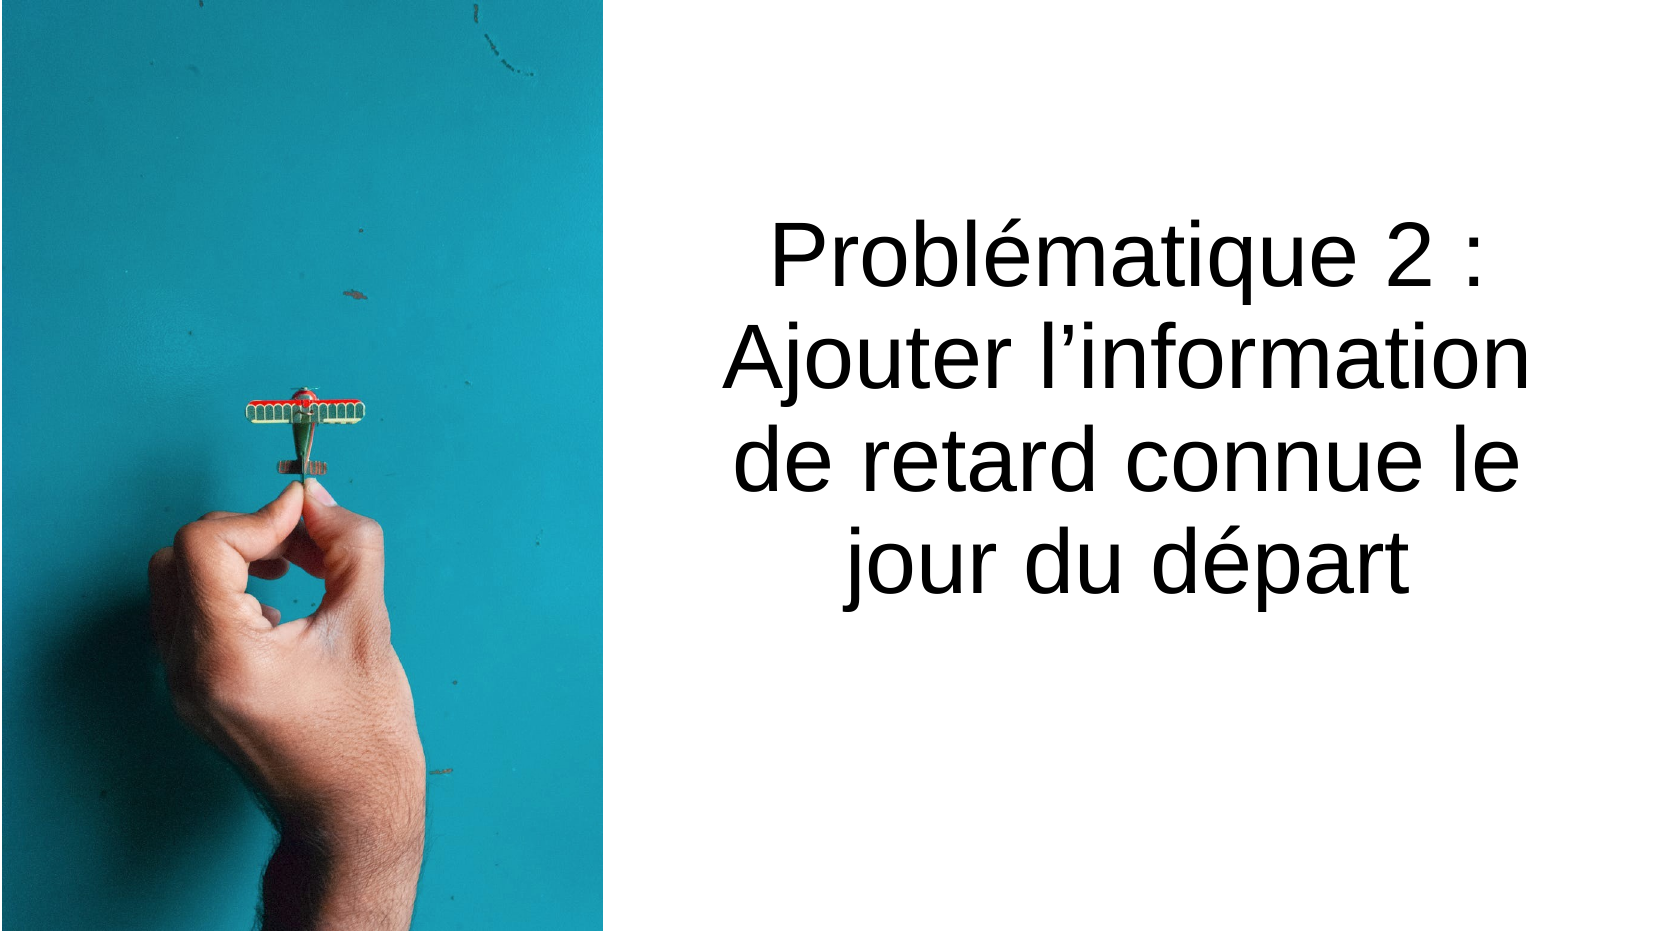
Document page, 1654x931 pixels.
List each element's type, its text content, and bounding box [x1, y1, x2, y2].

picture [2, 0, 603, 931]
title Problématique 2 : Ajouter l’information de retard connue le jour du départ [685, 37, 1571, 780]
